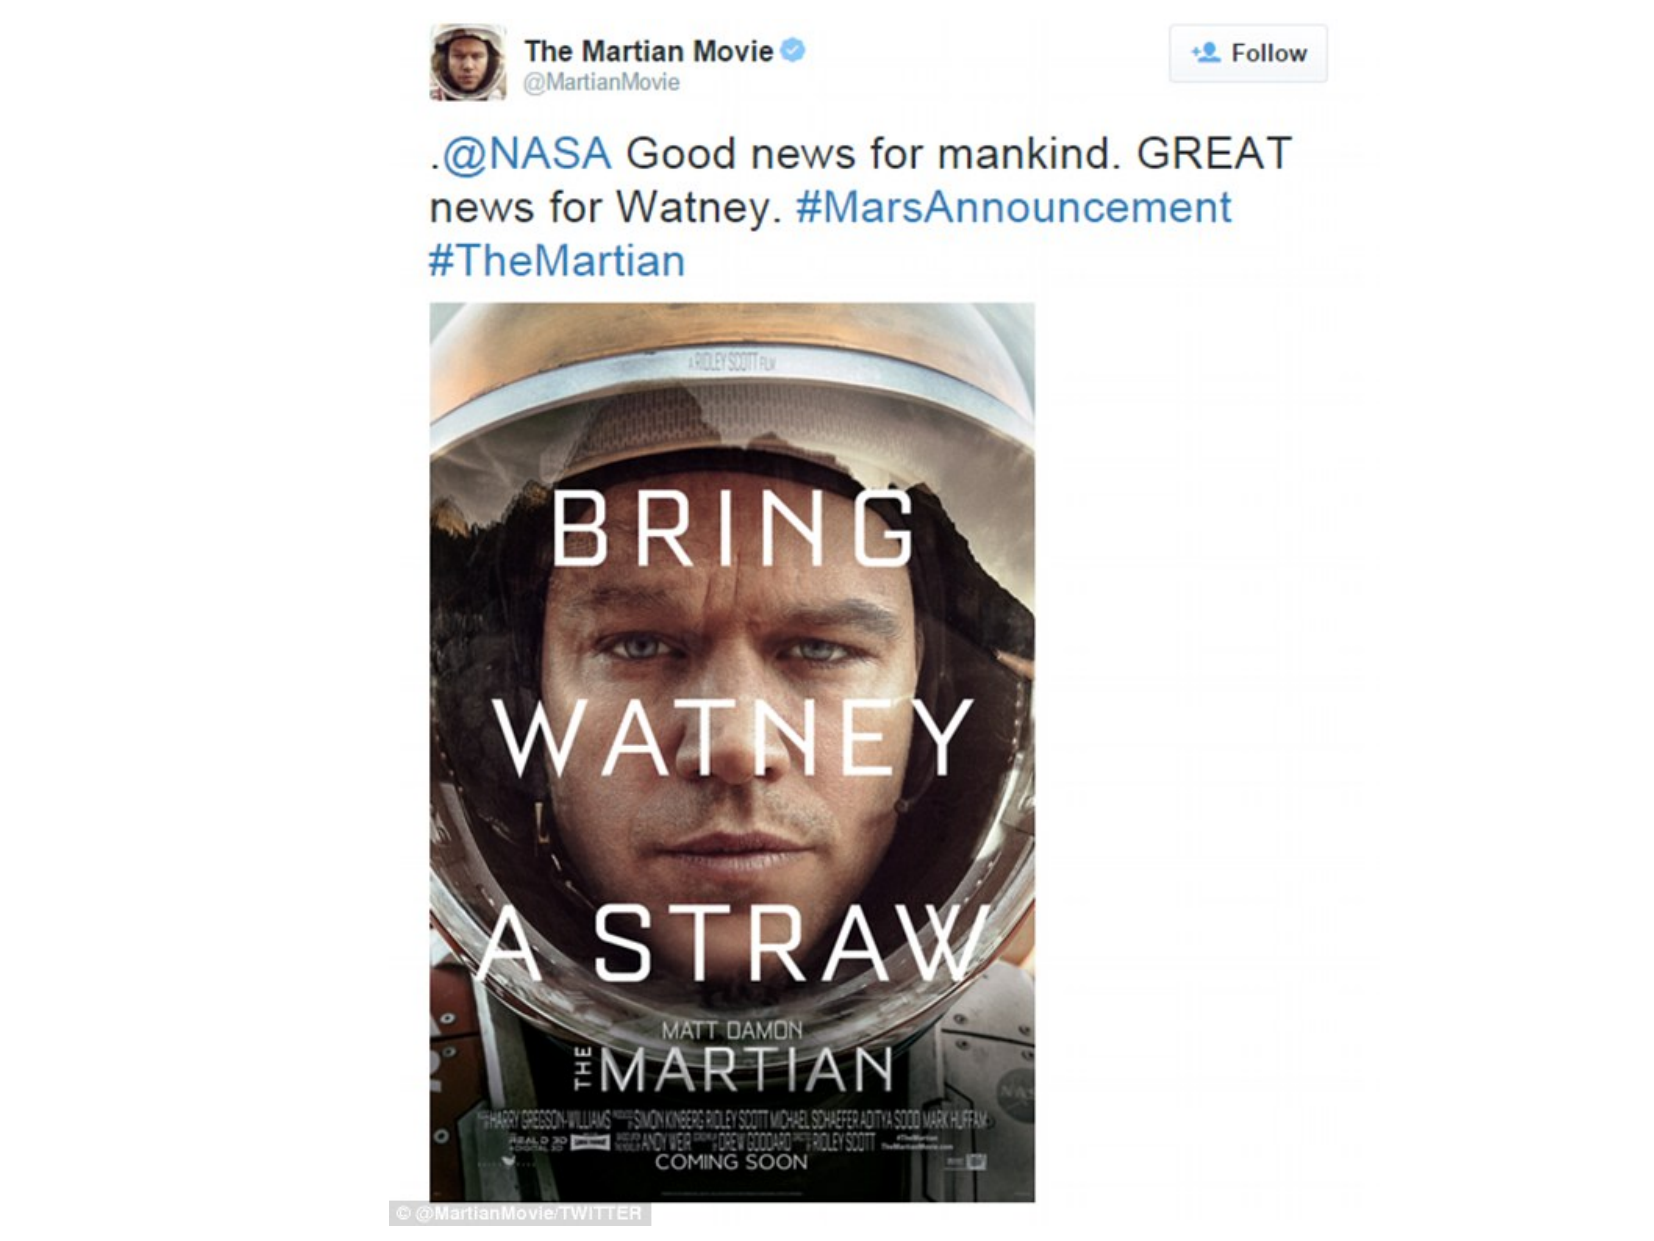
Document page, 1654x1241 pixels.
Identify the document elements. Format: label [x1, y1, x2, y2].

picture [389, 19, 1380, 1226]
